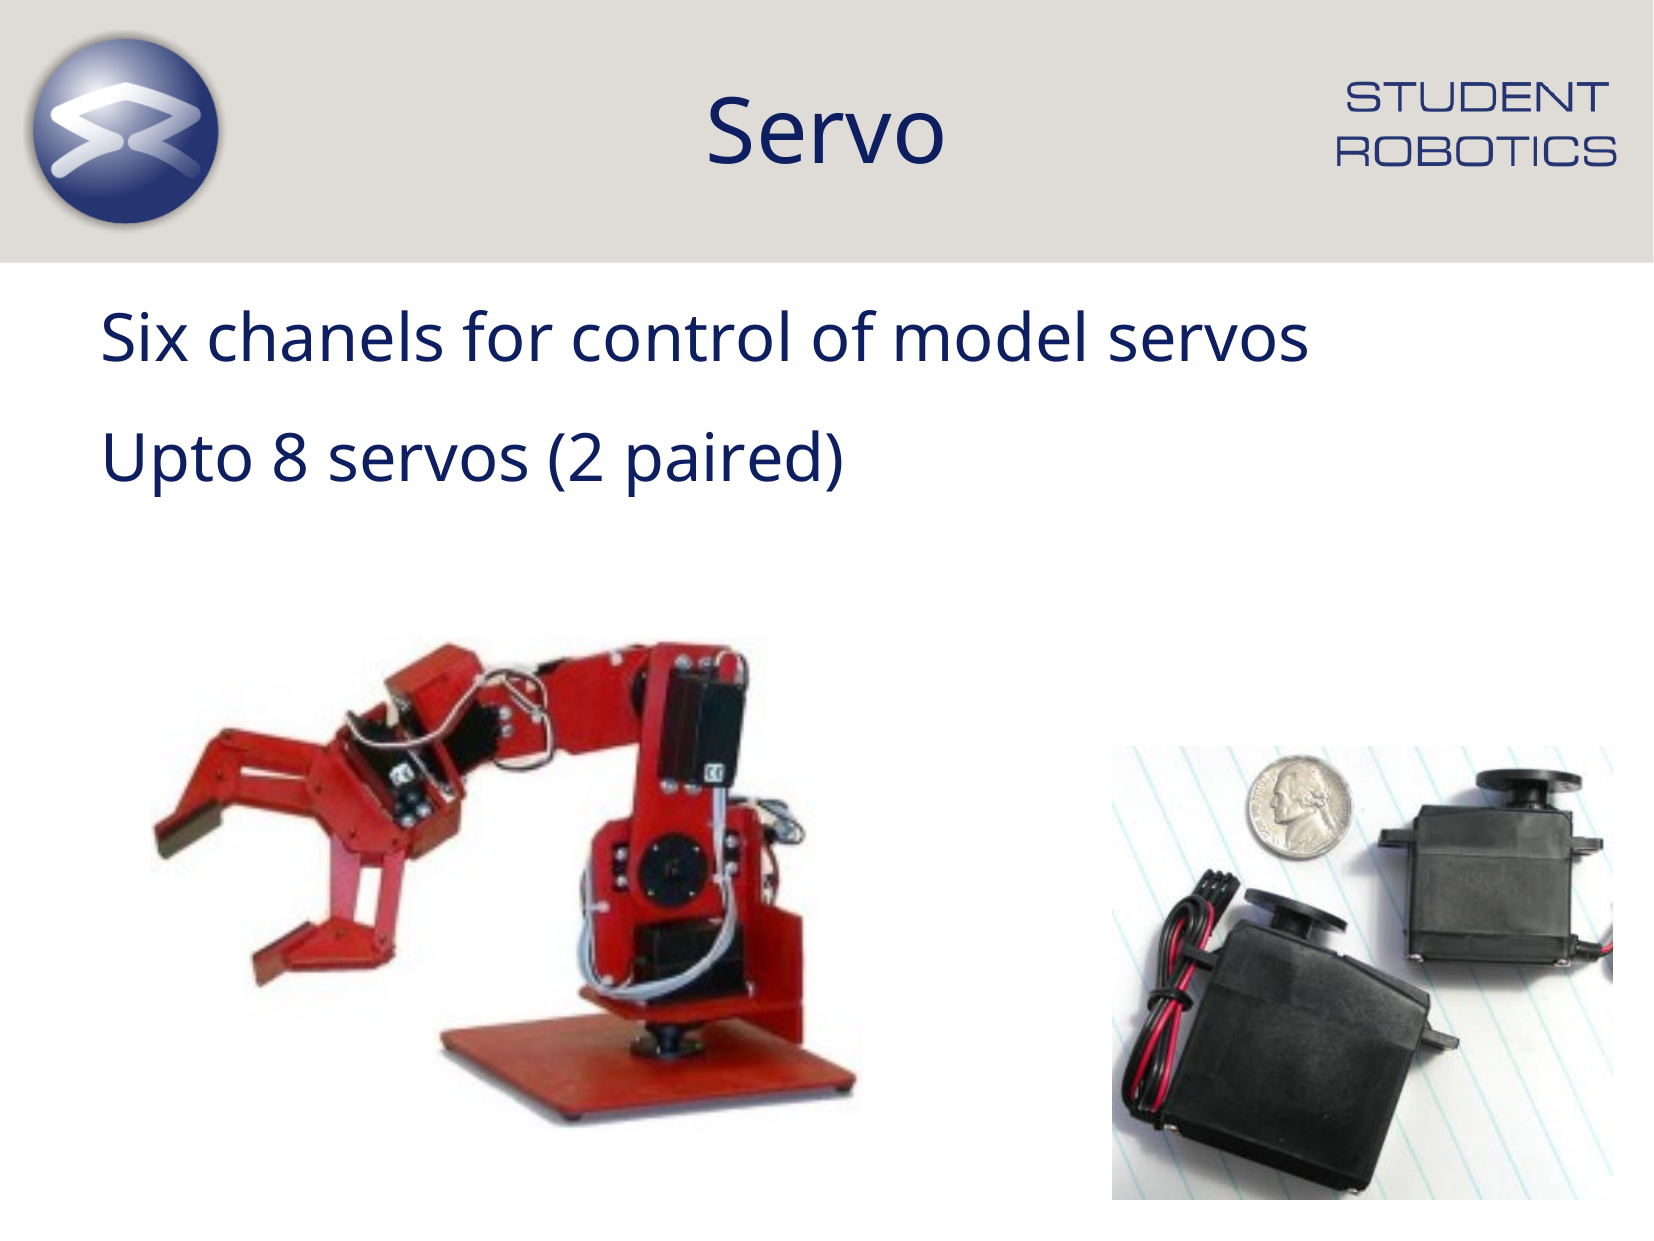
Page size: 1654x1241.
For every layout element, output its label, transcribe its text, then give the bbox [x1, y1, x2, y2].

picture [150, 637, 863, 1131]
list Six chanels for control of model servos Upto 8 servos (2 paired) [82, 290, 1571, 1094]
title Servo [82, 7, 1571, 250]
picture [1112, 746, 1613, 1201]
picture [1571, 68, 1633, 174]
picture [9, 19, 82, 245]
